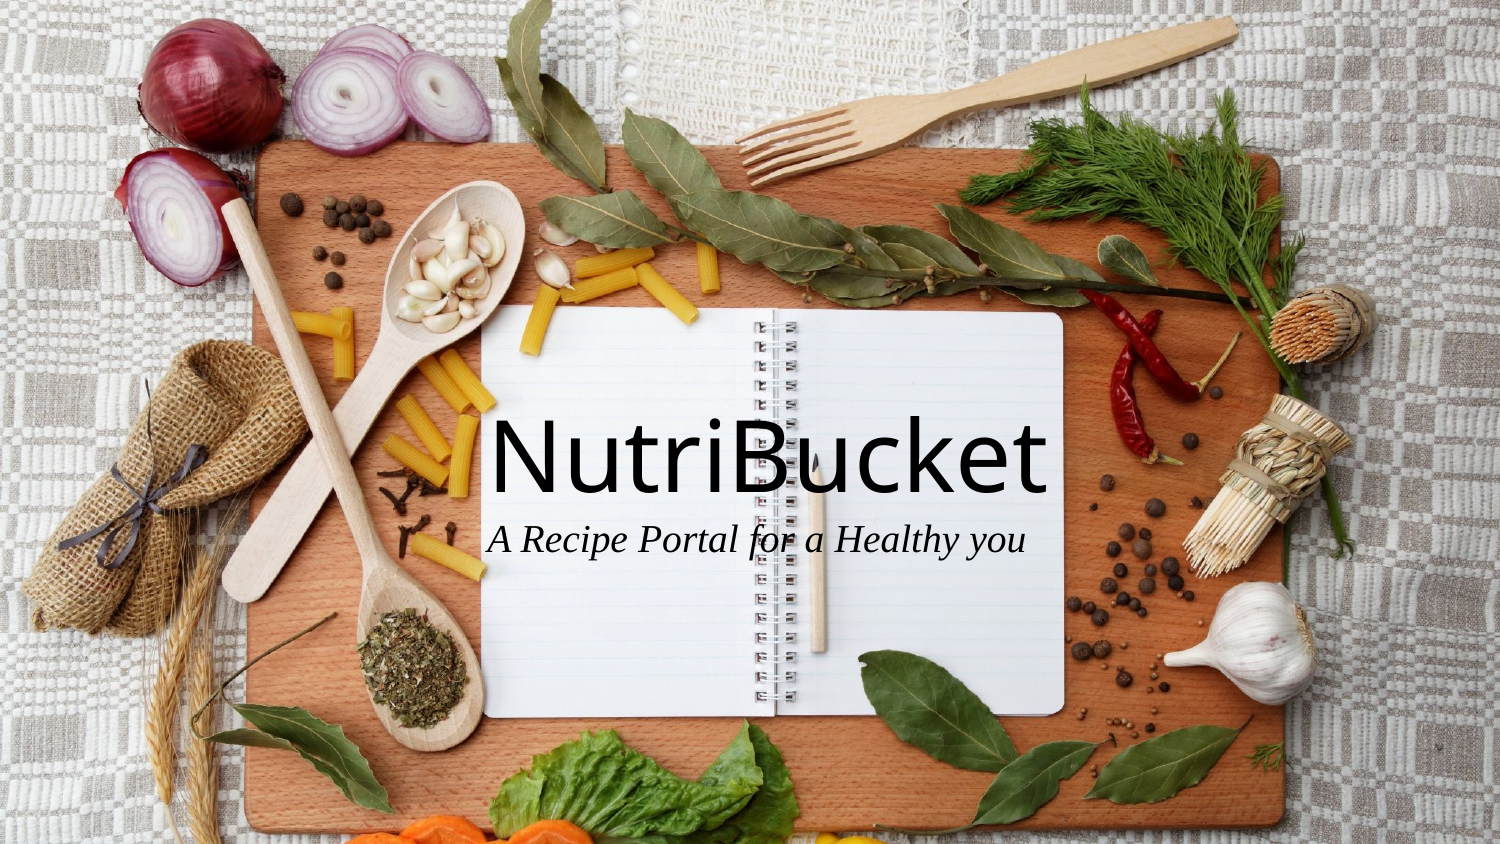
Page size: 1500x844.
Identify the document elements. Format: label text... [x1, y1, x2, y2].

picture [0, 0, 1500, 844]
text_box NutriBucket A Recipe Portal for a Healthy you [472, 377, 1112, 576]
